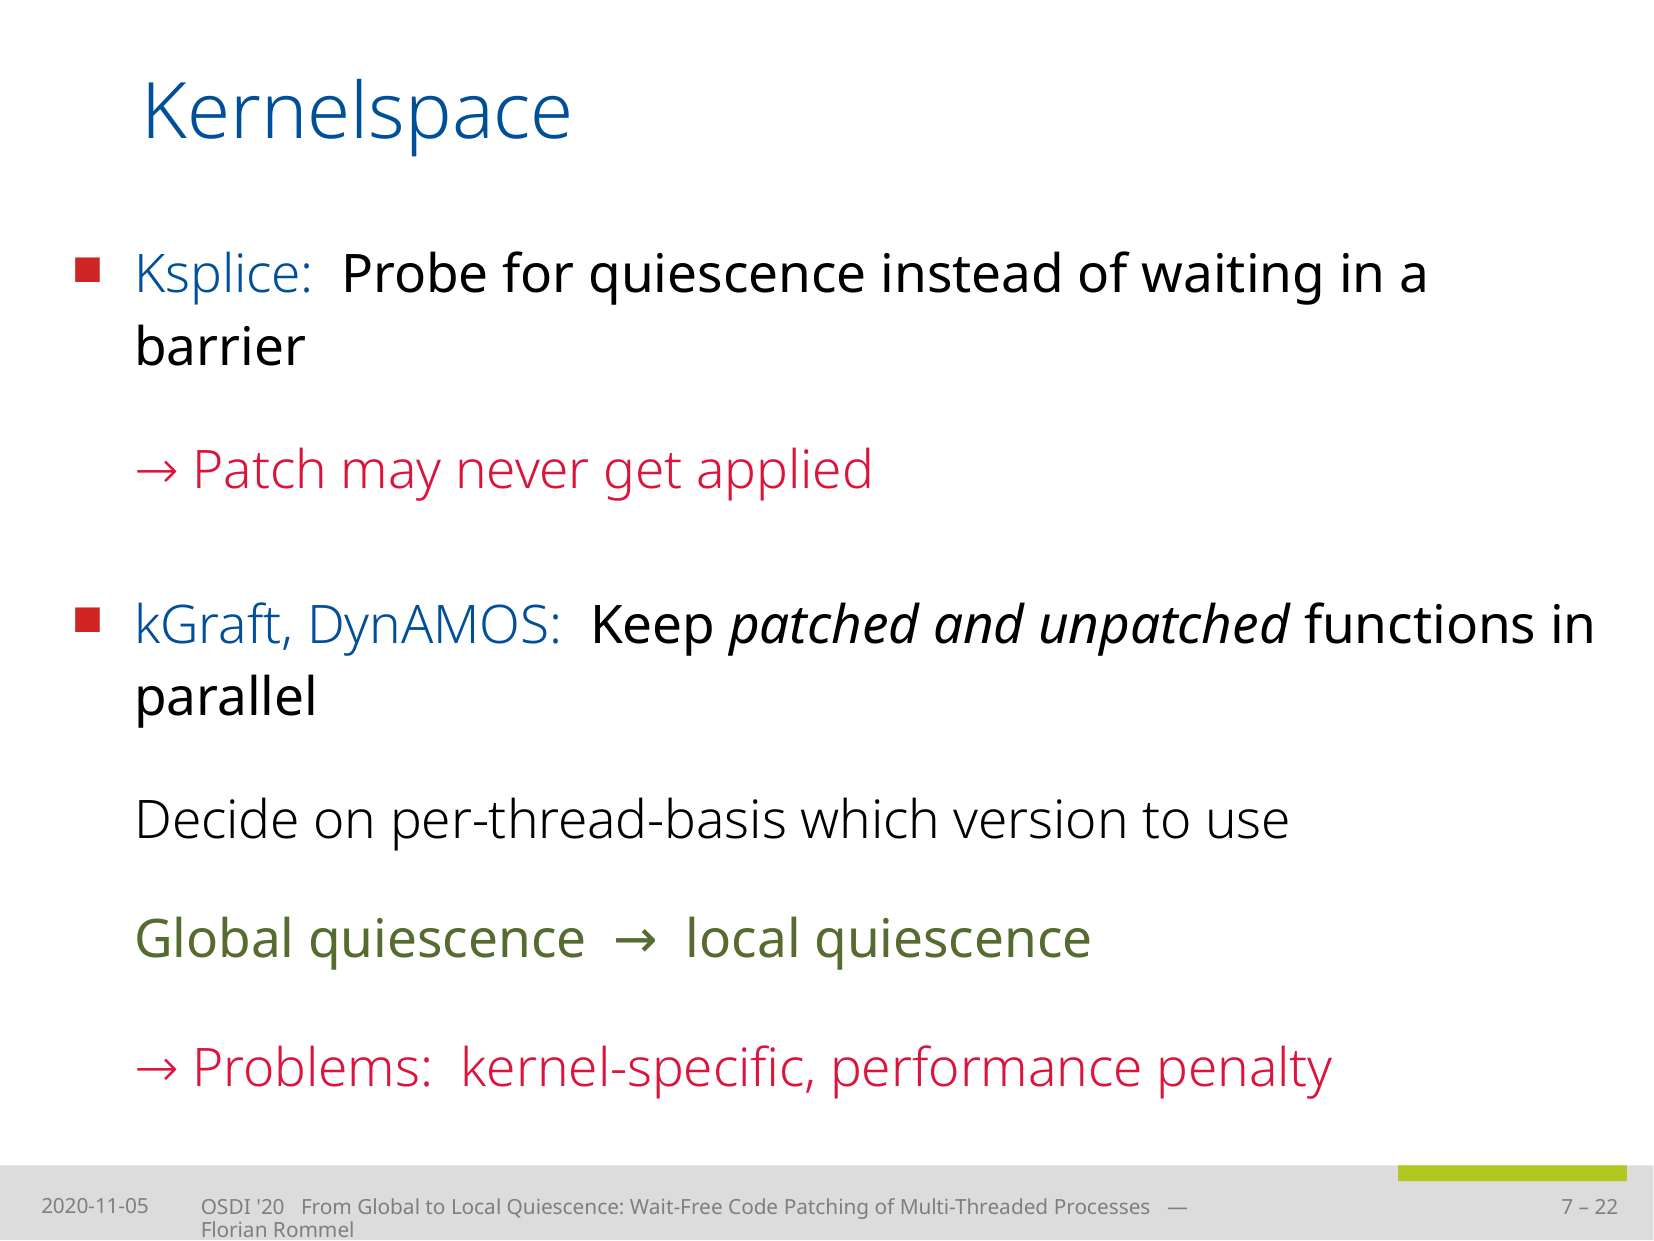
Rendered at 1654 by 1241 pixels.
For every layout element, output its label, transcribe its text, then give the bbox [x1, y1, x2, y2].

title Kernelspace [141, 55, 1223, 134]
list Ksplice: Probe for quiescence instead of waiting in a barrier → Patch may never get applied kGraft, DynAMOS: Keep patched and unpatched functions in parallel Decide on per-thread-basis which version to use Global quiescence → local quiescence → Problems: kernel-specific, performance penalty [57, 236, 1607, 1103]
